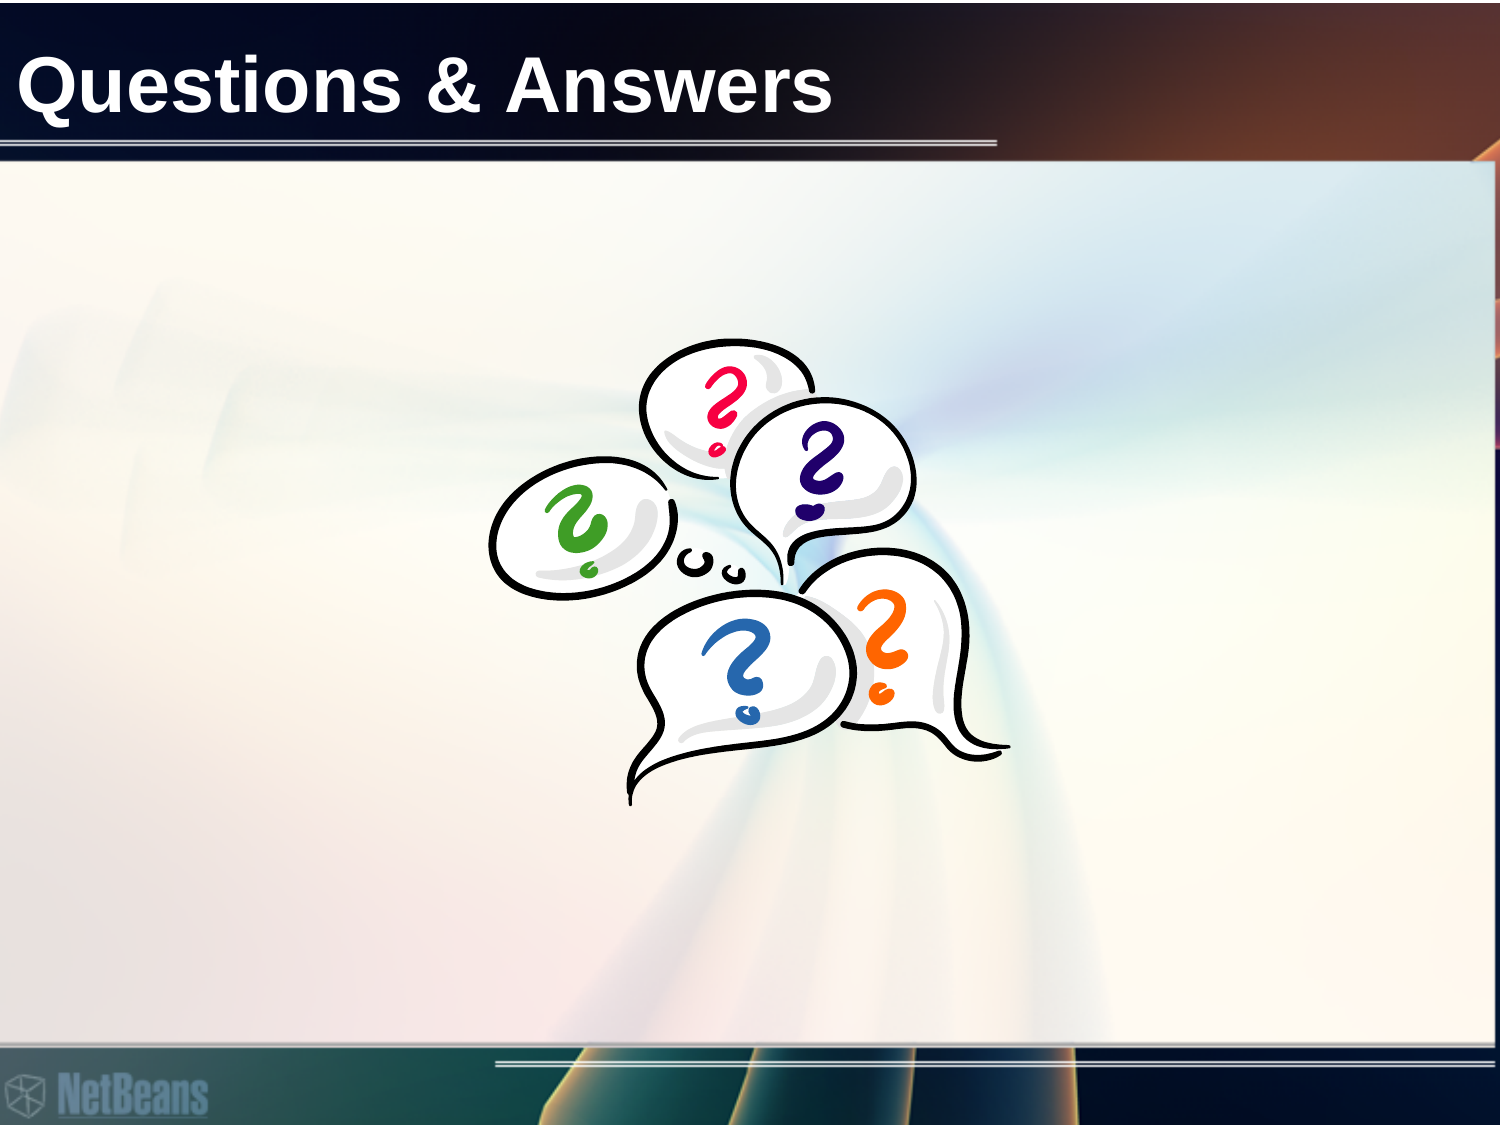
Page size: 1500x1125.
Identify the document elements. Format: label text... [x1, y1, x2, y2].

title Questions & Answers [16, 40, 1378, 145]
picture [0, 3, 1500, 1125]
